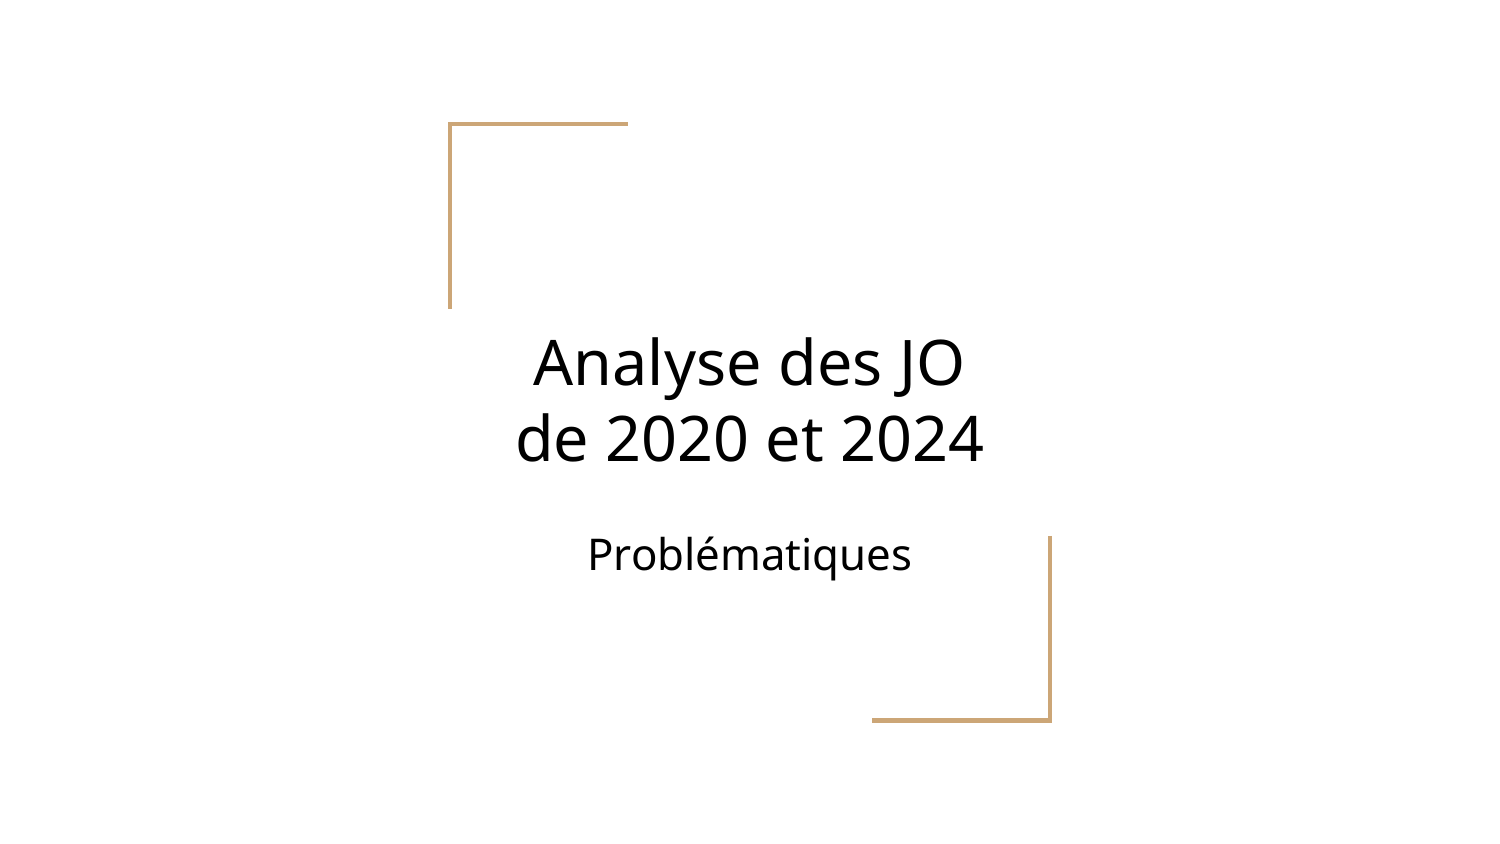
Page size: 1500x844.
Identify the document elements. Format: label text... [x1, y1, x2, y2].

title Analyse des JO de 2020 et 2024 [499, 236, 1001, 490]
subtitle Problématiques [499, 511, 1001, 627]
